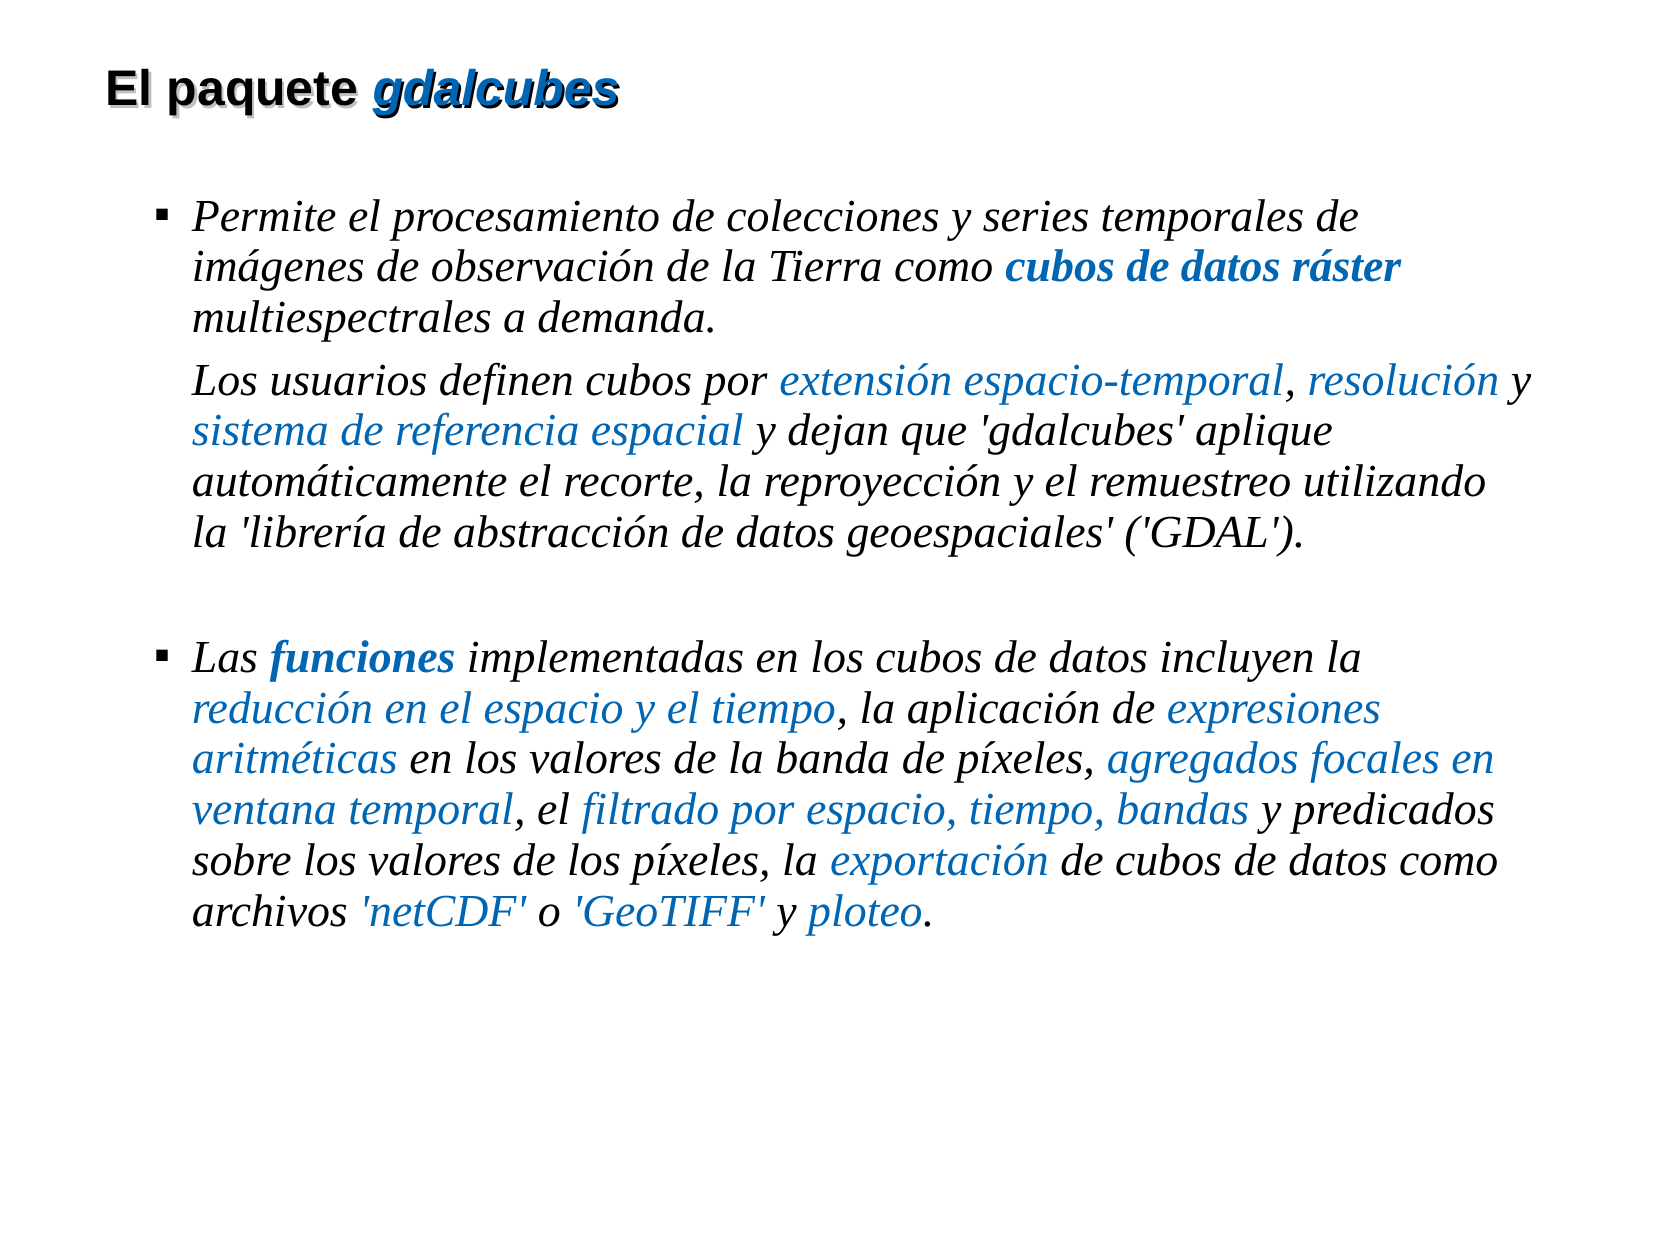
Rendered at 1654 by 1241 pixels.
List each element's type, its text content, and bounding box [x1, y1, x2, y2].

text_box Permite el procesamiento de colecciones y series temporales de imágenes de observación de la Tierra como cubos de datos ráster multiespectrales a demanda. Los usuarios definen cubos por extensión espacio-temporal, resolución y sistema de referencia espacial y dejan que 'gdalcubes' aplique automáticamente el recorte, la reproyección y el remuestreo utilizando la 'librería de abstracción de datos geoespaciales' ('GDAL'). Las funciones implementadas en los cubos de datos incluyen la reducción en el espacio y el tiempo, la aplicación de expresiones aritméticas en los valores de la banda de píxeles, agregados focales en ventana temporal, el filtrado por espacio, tiempo, bandas y predicados sobre los valores de los píxeles, la exportación de cubos de datos como archivos 'netCDF' o 'GeoTIFF' y ploteo. [141, 183, 1548, 1046]
text_box El paquete gdalcubes [90, 53, 685, 134]
